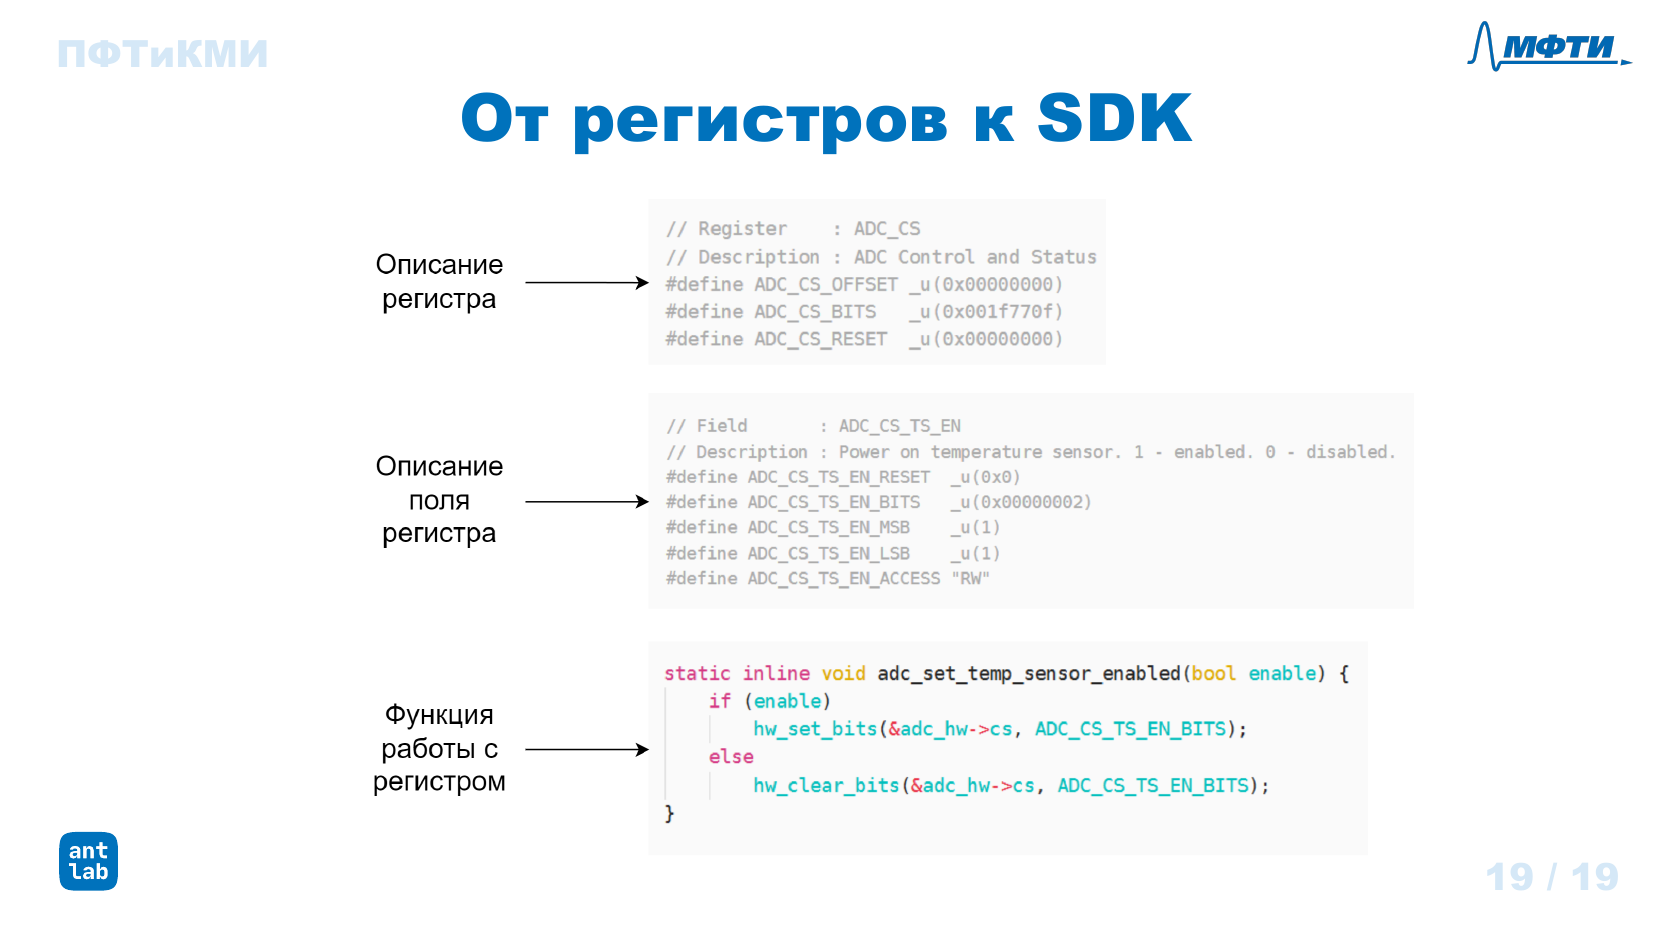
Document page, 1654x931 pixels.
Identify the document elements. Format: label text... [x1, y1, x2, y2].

picture [354, 199, 1414, 857]
picture [1446, 0, 1654, 93]
title От регистров к SDK [82, 20, 1571, 209]
